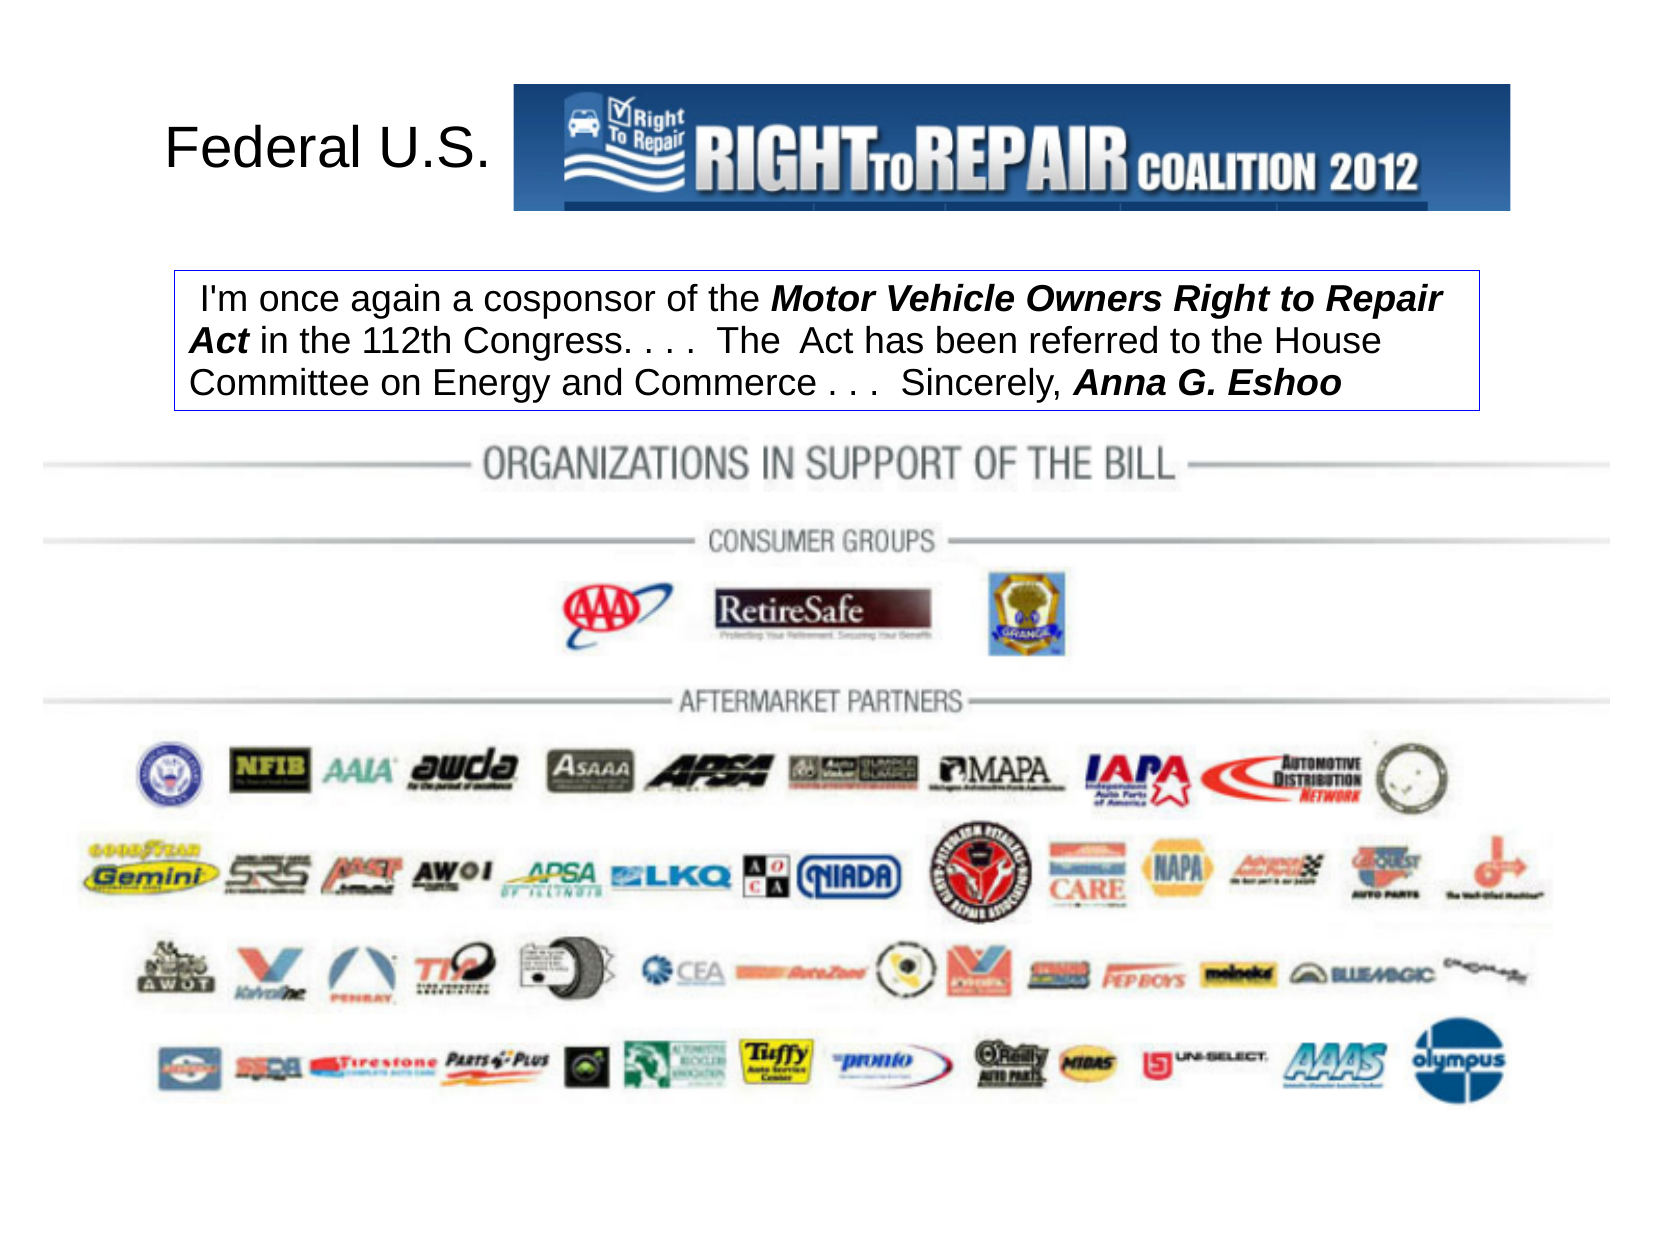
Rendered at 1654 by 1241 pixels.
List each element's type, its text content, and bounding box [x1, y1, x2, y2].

picture [513, 84, 1511, 211]
picture [43, 434, 1610, 1111]
text_box I'm once again a cosponsor of the Motor Vehicle Owners Right to Repair Act in the 112th Congress. . . . The Act has been referred to the House Committee on Energy and Commerce . . . Sincerely, Anna G. Eshoo [174, 270, 1480, 411]
text_box Federal U.S. [150, 107, 518, 187]
